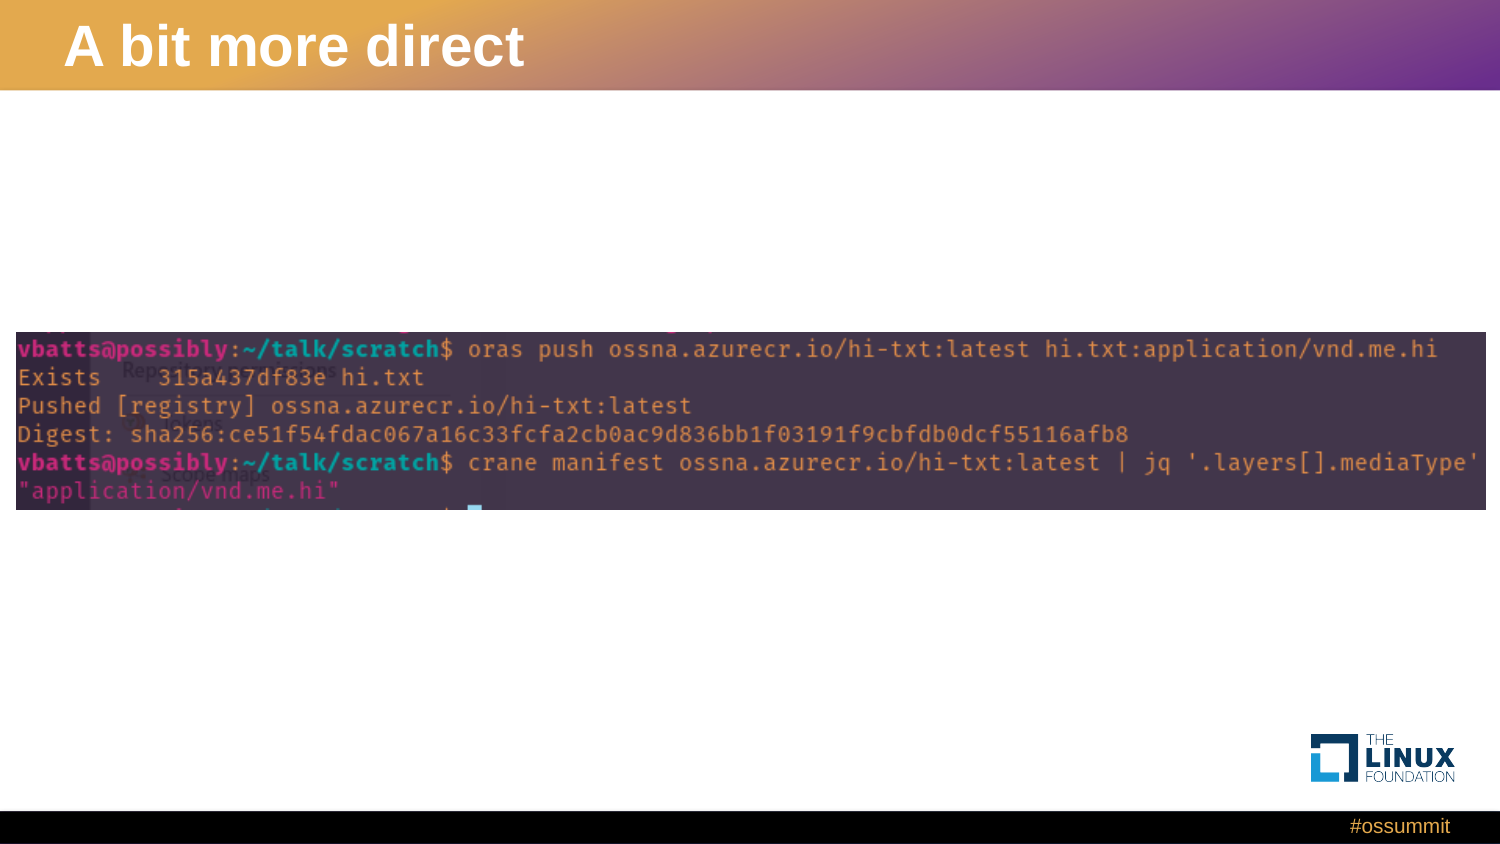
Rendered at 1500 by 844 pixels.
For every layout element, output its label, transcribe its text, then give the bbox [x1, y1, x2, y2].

picture [0, 0, 1500, 90]
picture [16, 332, 1486, 510]
title A bit more direct [48, 6, 1425, 87]
picture [1311, 734, 1455, 782]
